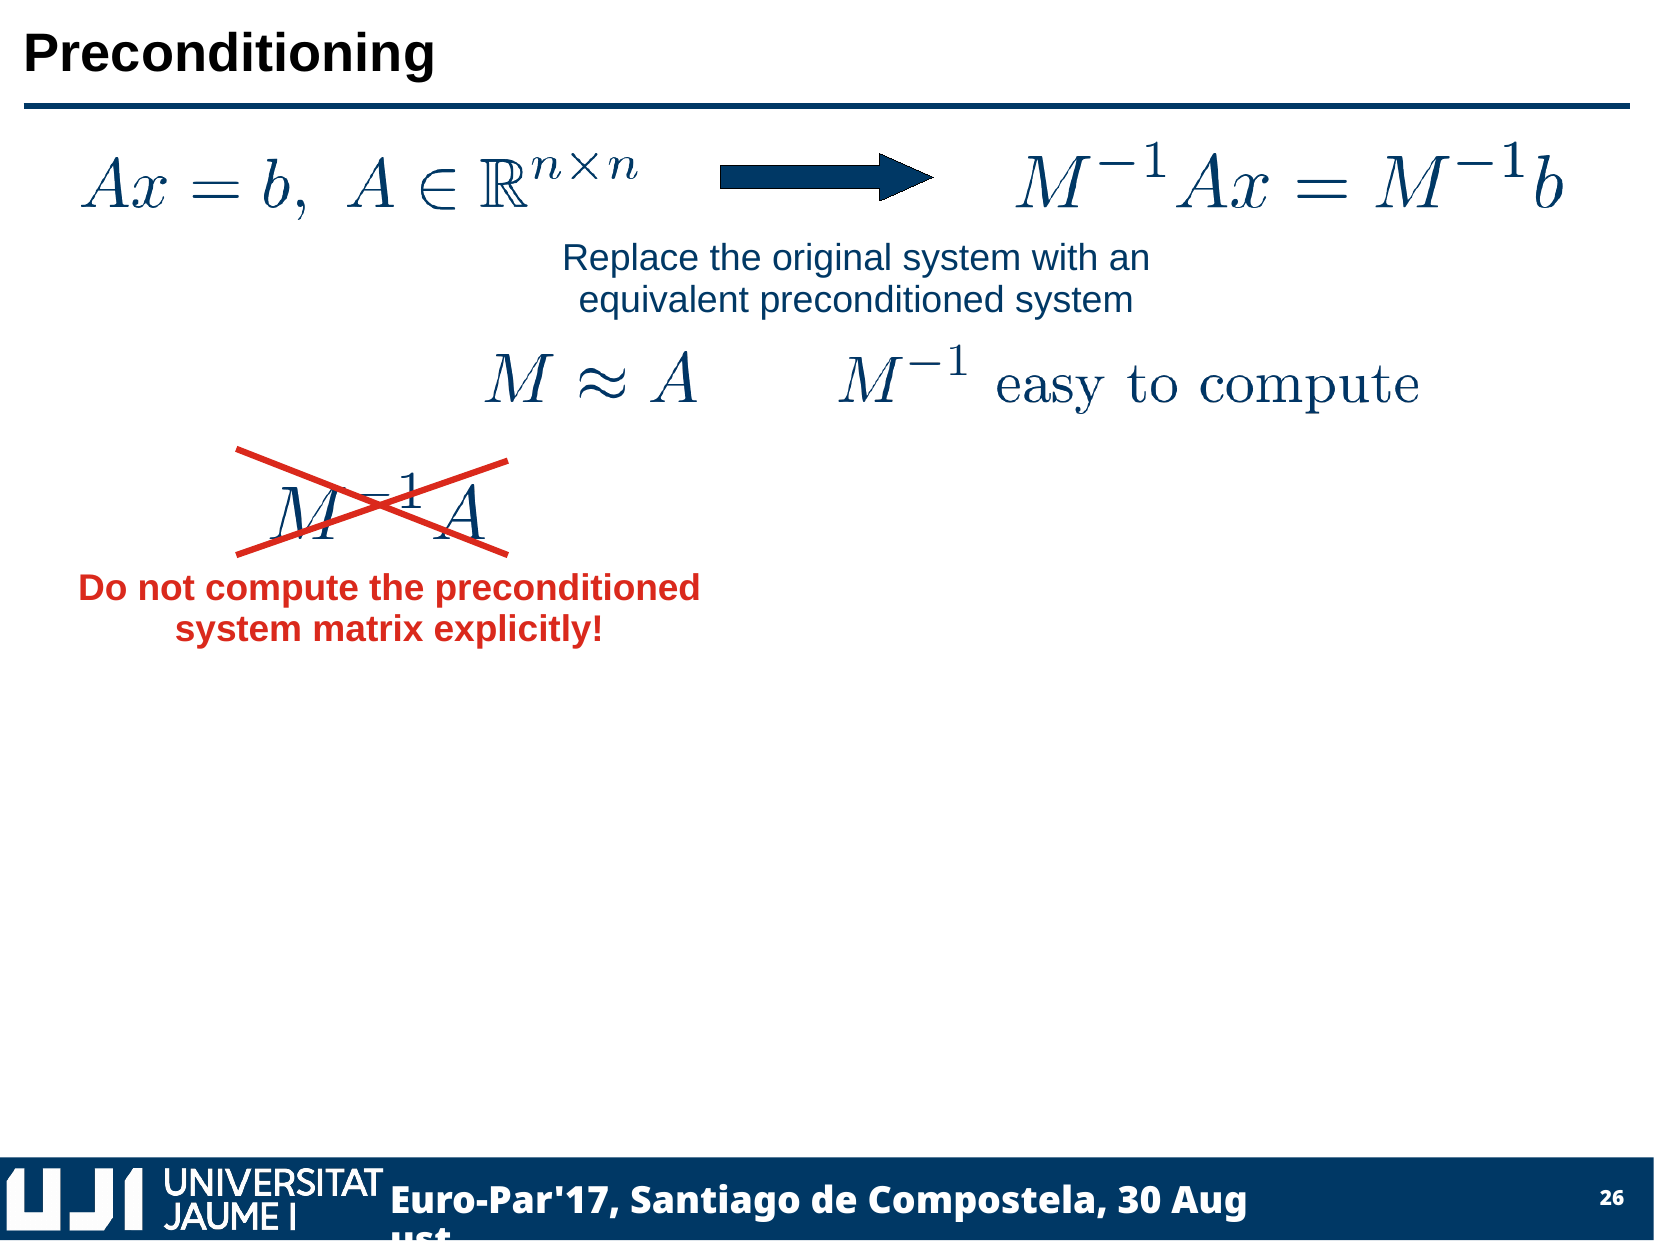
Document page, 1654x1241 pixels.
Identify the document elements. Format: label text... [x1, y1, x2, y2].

picture [295, 509, 455, 539]
title Preconditioning [23, 0, 1630, 107]
picture [81, 153, 638, 220]
picture [1015, 141, 1563, 208]
list Replace the original system with an equivalent preconditioned system [437, 236, 1205, 343]
picture [269, 472, 368, 539]
picture [391, 473, 485, 539]
text_box [720, 153, 934, 201]
picture [838, 344, 1418, 414]
picture [484, 351, 697, 402]
text_box Do not compute the preconditioned system matrix explicitly! [0, 566, 733, 650]
picture [0, 1158, 390, 1241]
picture [307, 472, 462, 501]
